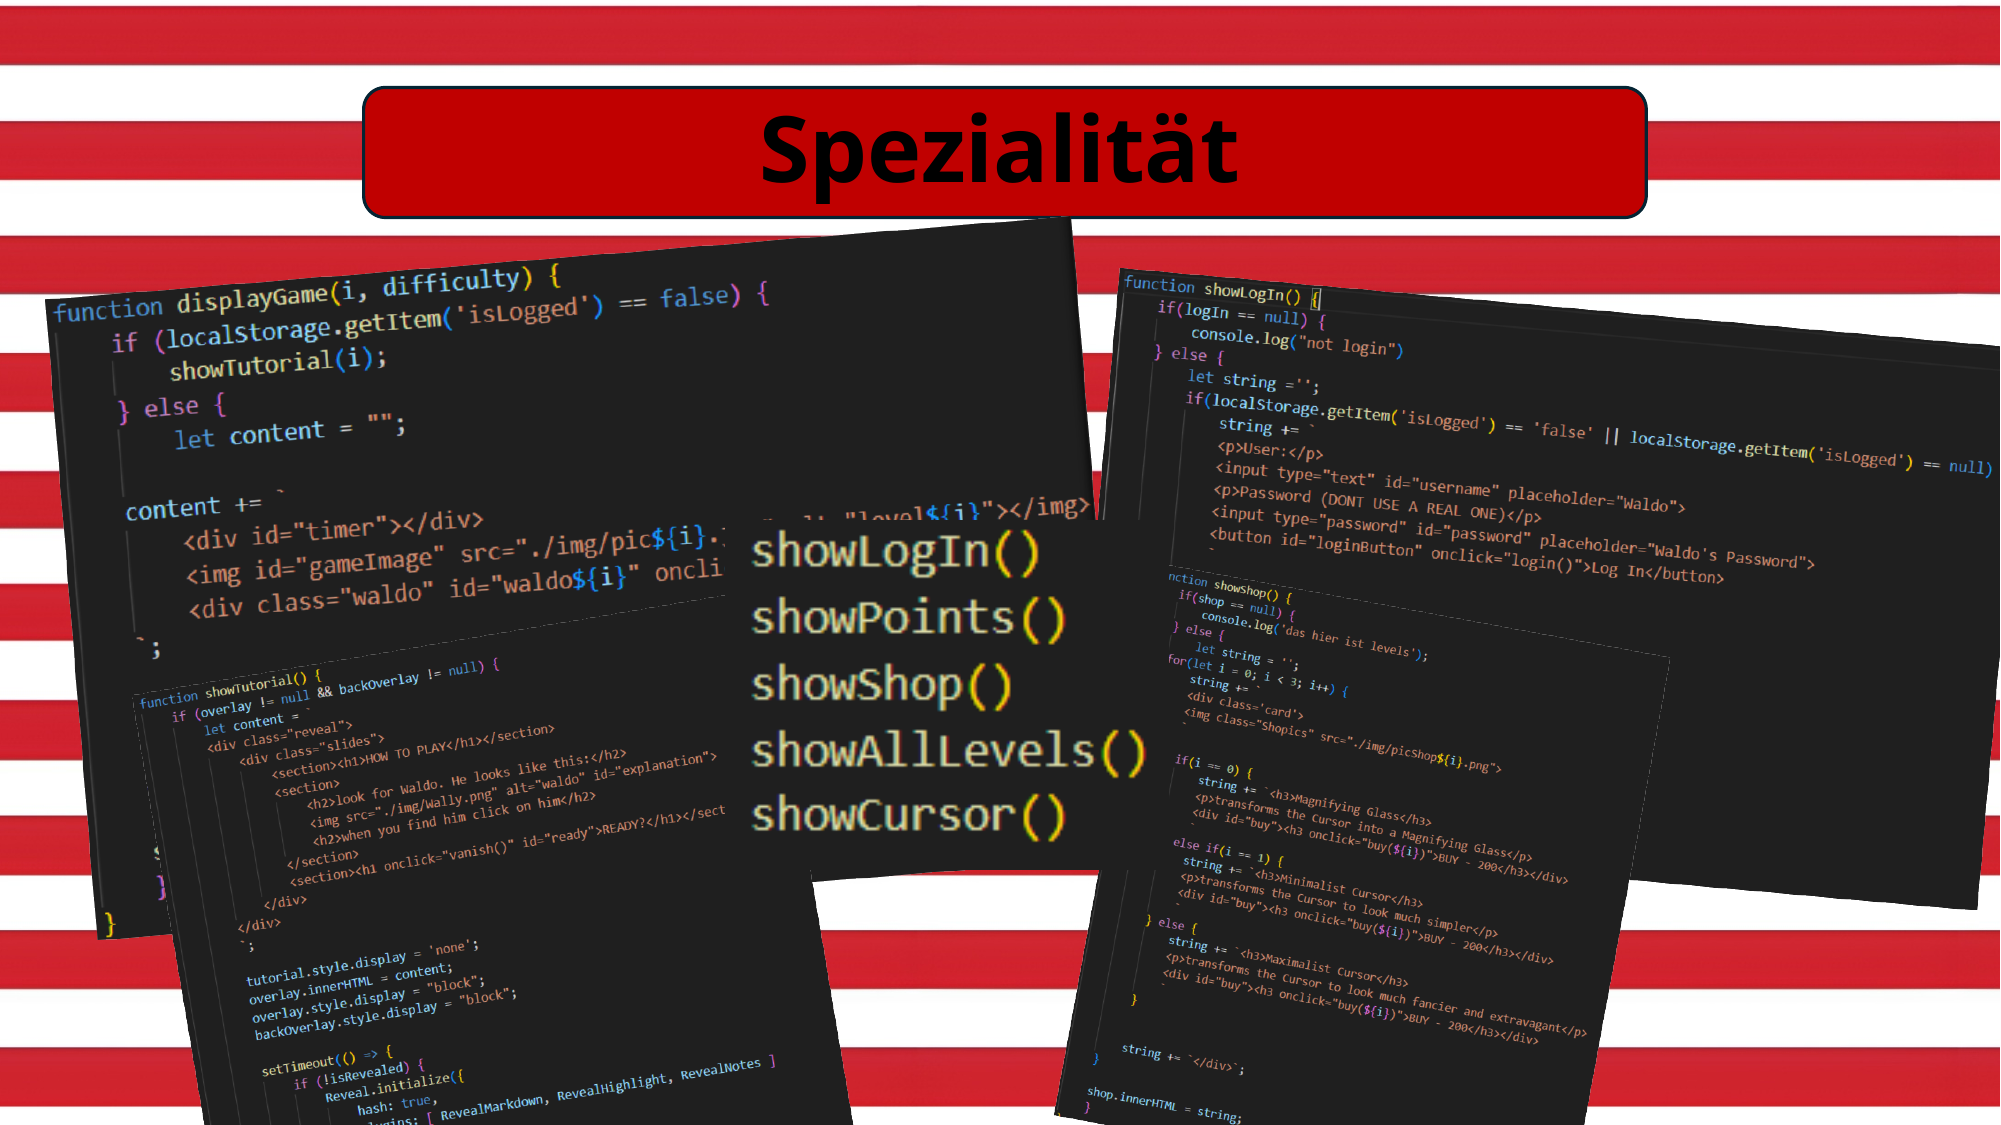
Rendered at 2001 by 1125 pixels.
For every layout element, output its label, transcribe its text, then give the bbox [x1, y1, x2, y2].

picture [0, 0, 2000, 1125]
text_box Spezialität [133, 46, 1867, 259]
